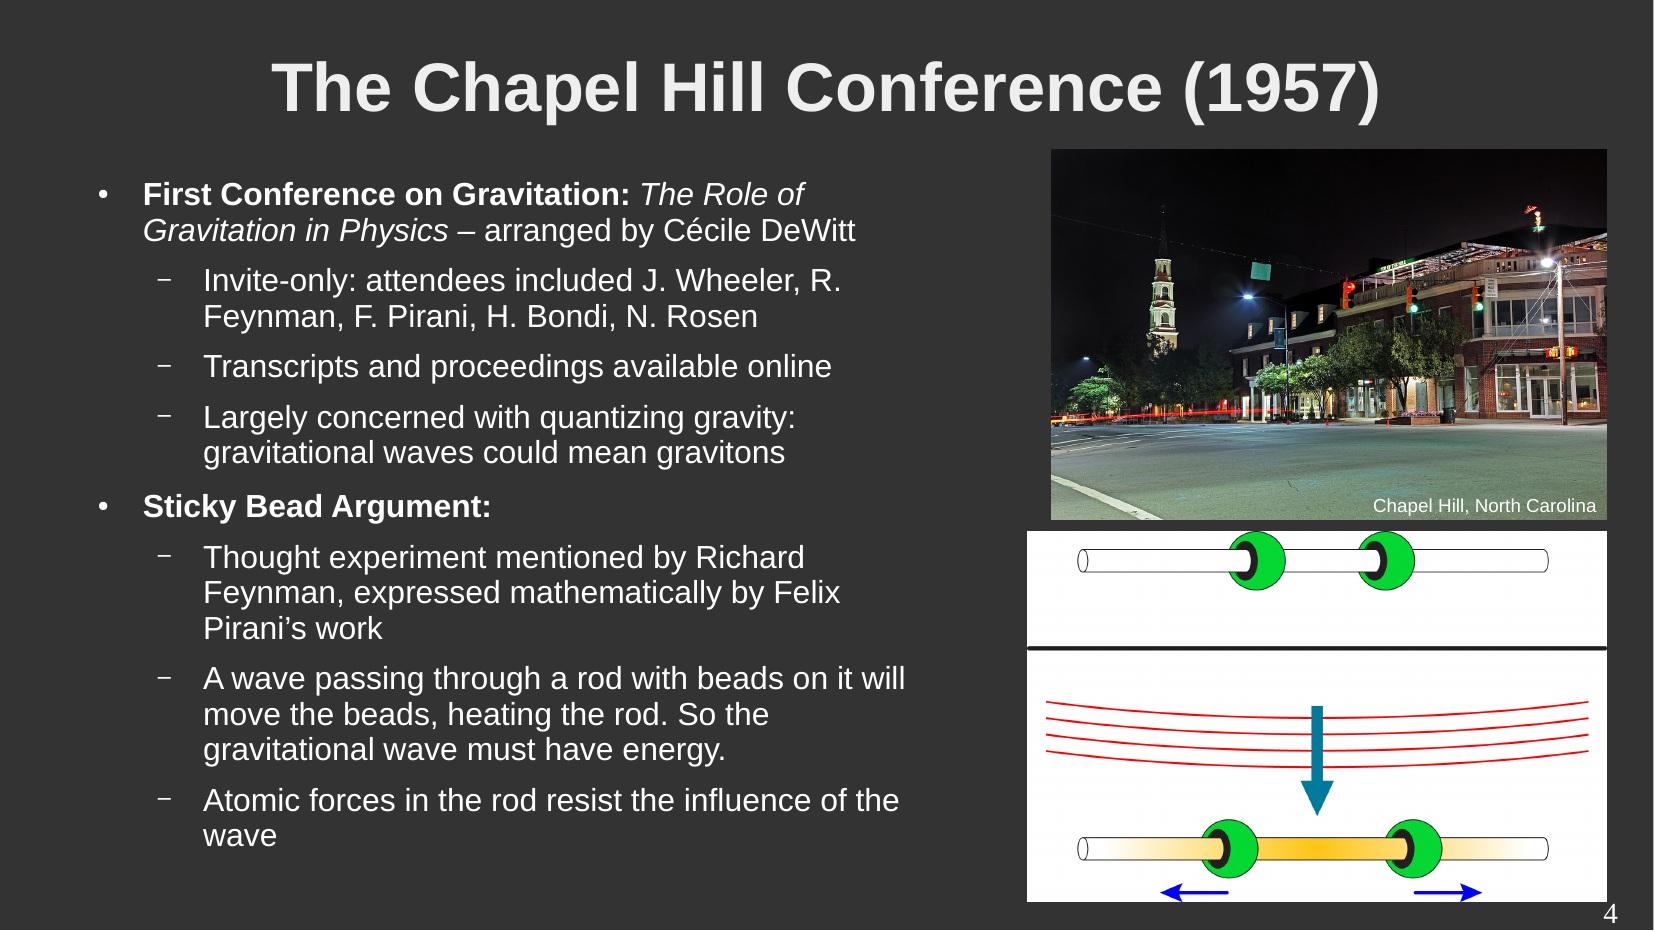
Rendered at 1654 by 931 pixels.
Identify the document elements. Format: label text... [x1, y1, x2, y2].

picture [1027, 531, 1607, 902]
title The Chapel Hill Conference (1957) [82, 10, 1571, 166]
picture [1051, 149, 1607, 520]
text_box Chapel Hill, North Carolina [1358, 488, 1625, 525]
list First Conference on Gravitation: The Role of Gravitation in Physics – arranged by Cécile DeWitt Invite-only: attendees included J. Wheeler, R. Feynman, F. Pirani, H. Bondi, N. Rosen Transcripts and proceedings available online Largely concerned with quantizing gravity: gravitational waves could mean gravitons Sticky Bead Argument: Thought experiment mentioned by Richard Feynman, expressed mathematically by Felix Pirani’s work A wave passing through a rod with beads on it will move the beads, heating the rod. So the gravitational wave must have energy. Atomic forces in the rod resist the influence of the wave [82, 177, 934, 858]
